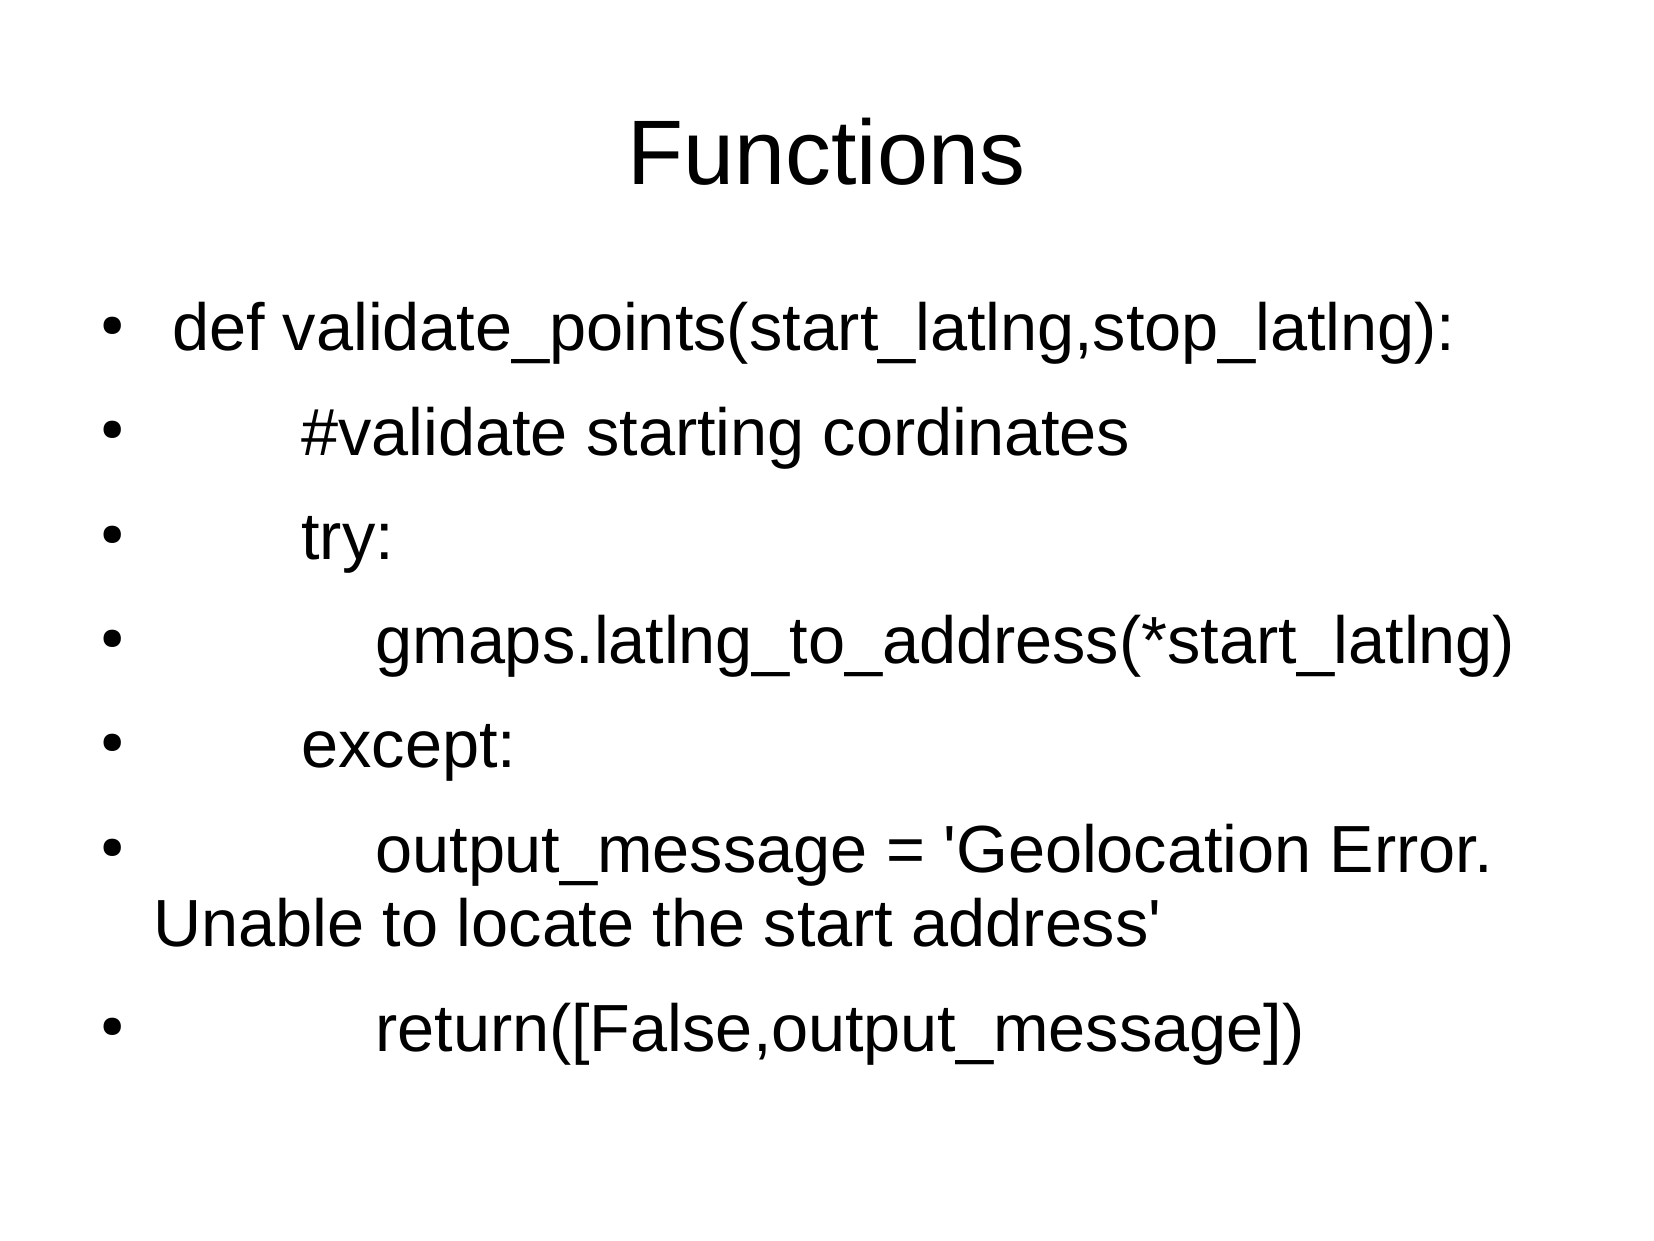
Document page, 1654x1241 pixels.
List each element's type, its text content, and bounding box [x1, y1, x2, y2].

title Functions [82, 49, 1571, 257]
list def validate_points(start_latlng,stop_latlng): #validate starting cordinates try: gmaps.latlng_to_address(*start_latlng) except: output_message = 'Geolocation Error. Unable to locate the start address' return([False,output_message]) [82, 290, 1571, 1109]
